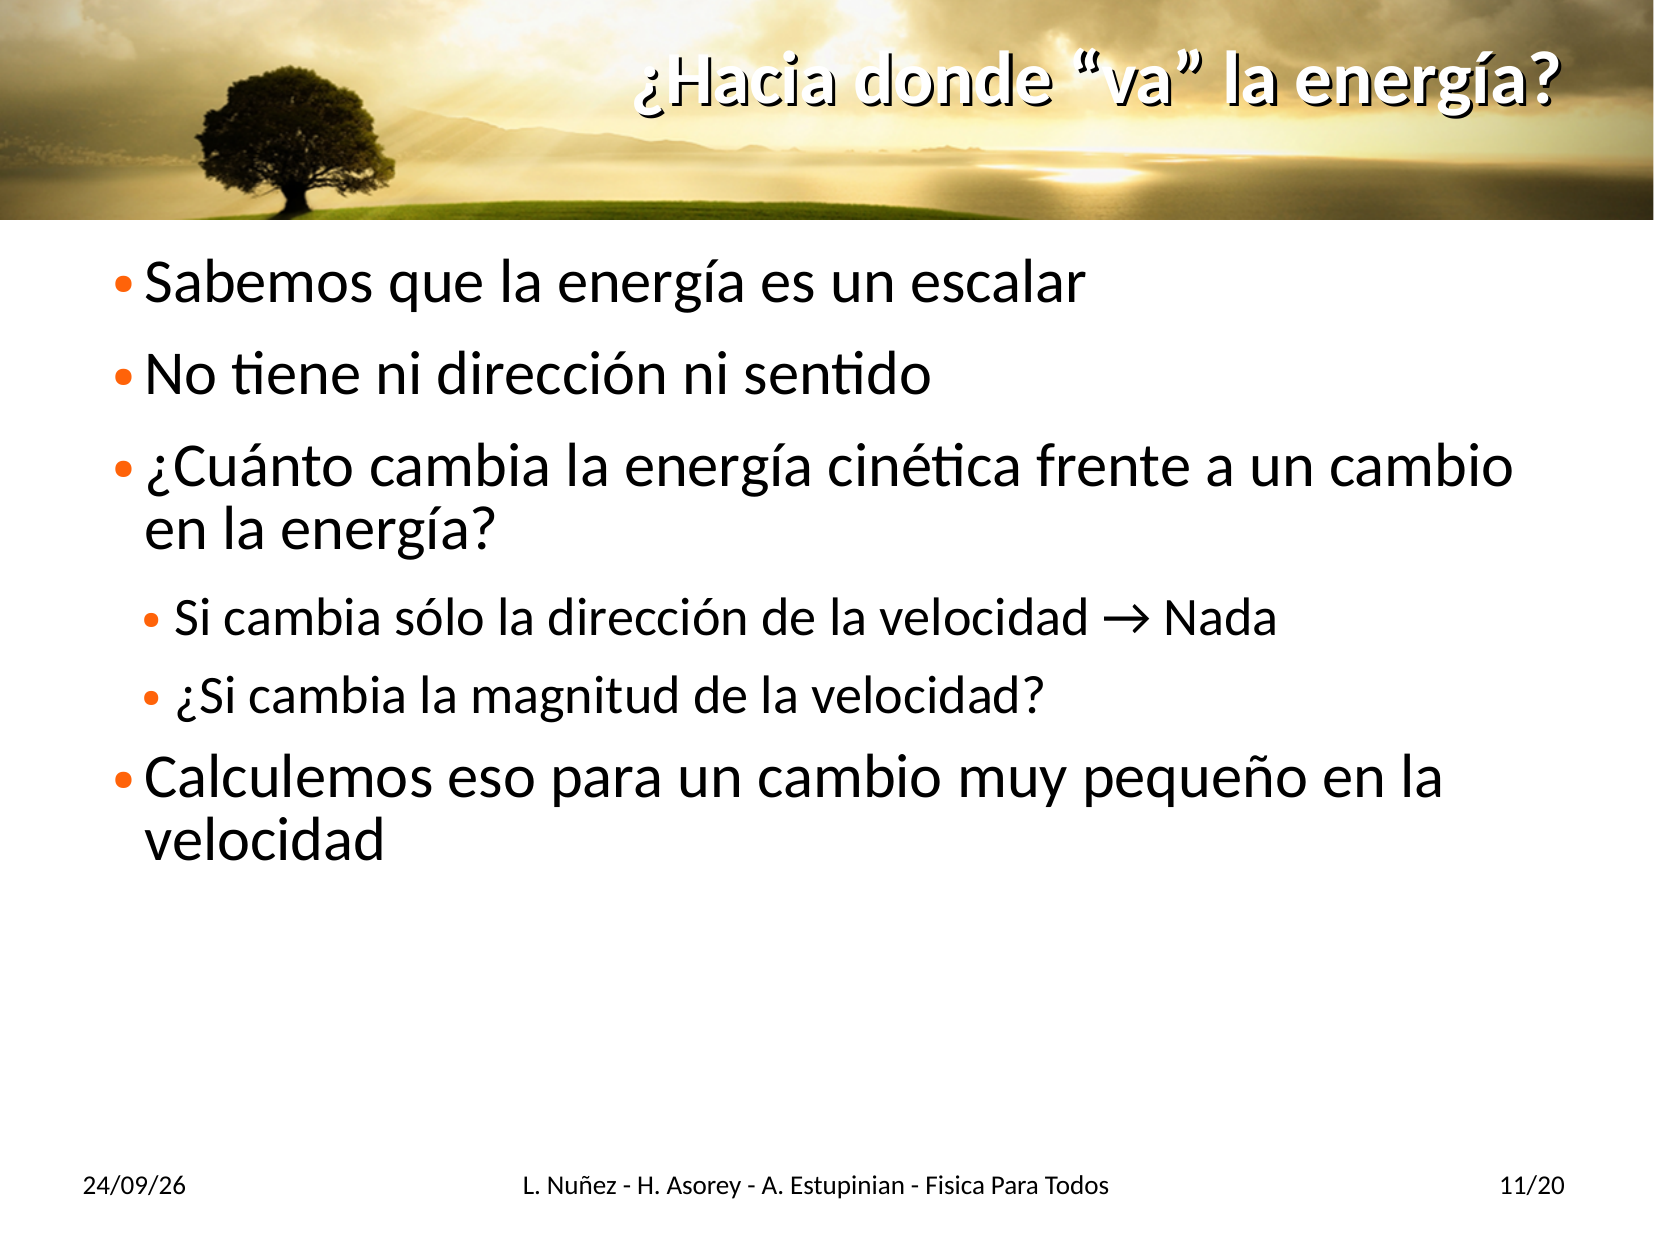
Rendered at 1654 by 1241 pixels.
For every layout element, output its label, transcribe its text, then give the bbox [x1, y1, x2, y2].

picture [0, 0, 1654, 220]
list Sabemos que la energía es un escalar No tiene ni dirección ni sentido ¿Cuánto cambia la energía cinética frente a un cambio en la energía? Si cambia sólo la dirección de la velocidad → Nada ¿Si cambia la magnitud de la velocidad? Calculemos eso para un cambio muy pequeño en la velocidad [82, 255, 1571, 1141]
title ¿Hacia donde “va” la energía? [75, 19, 1564, 151]
